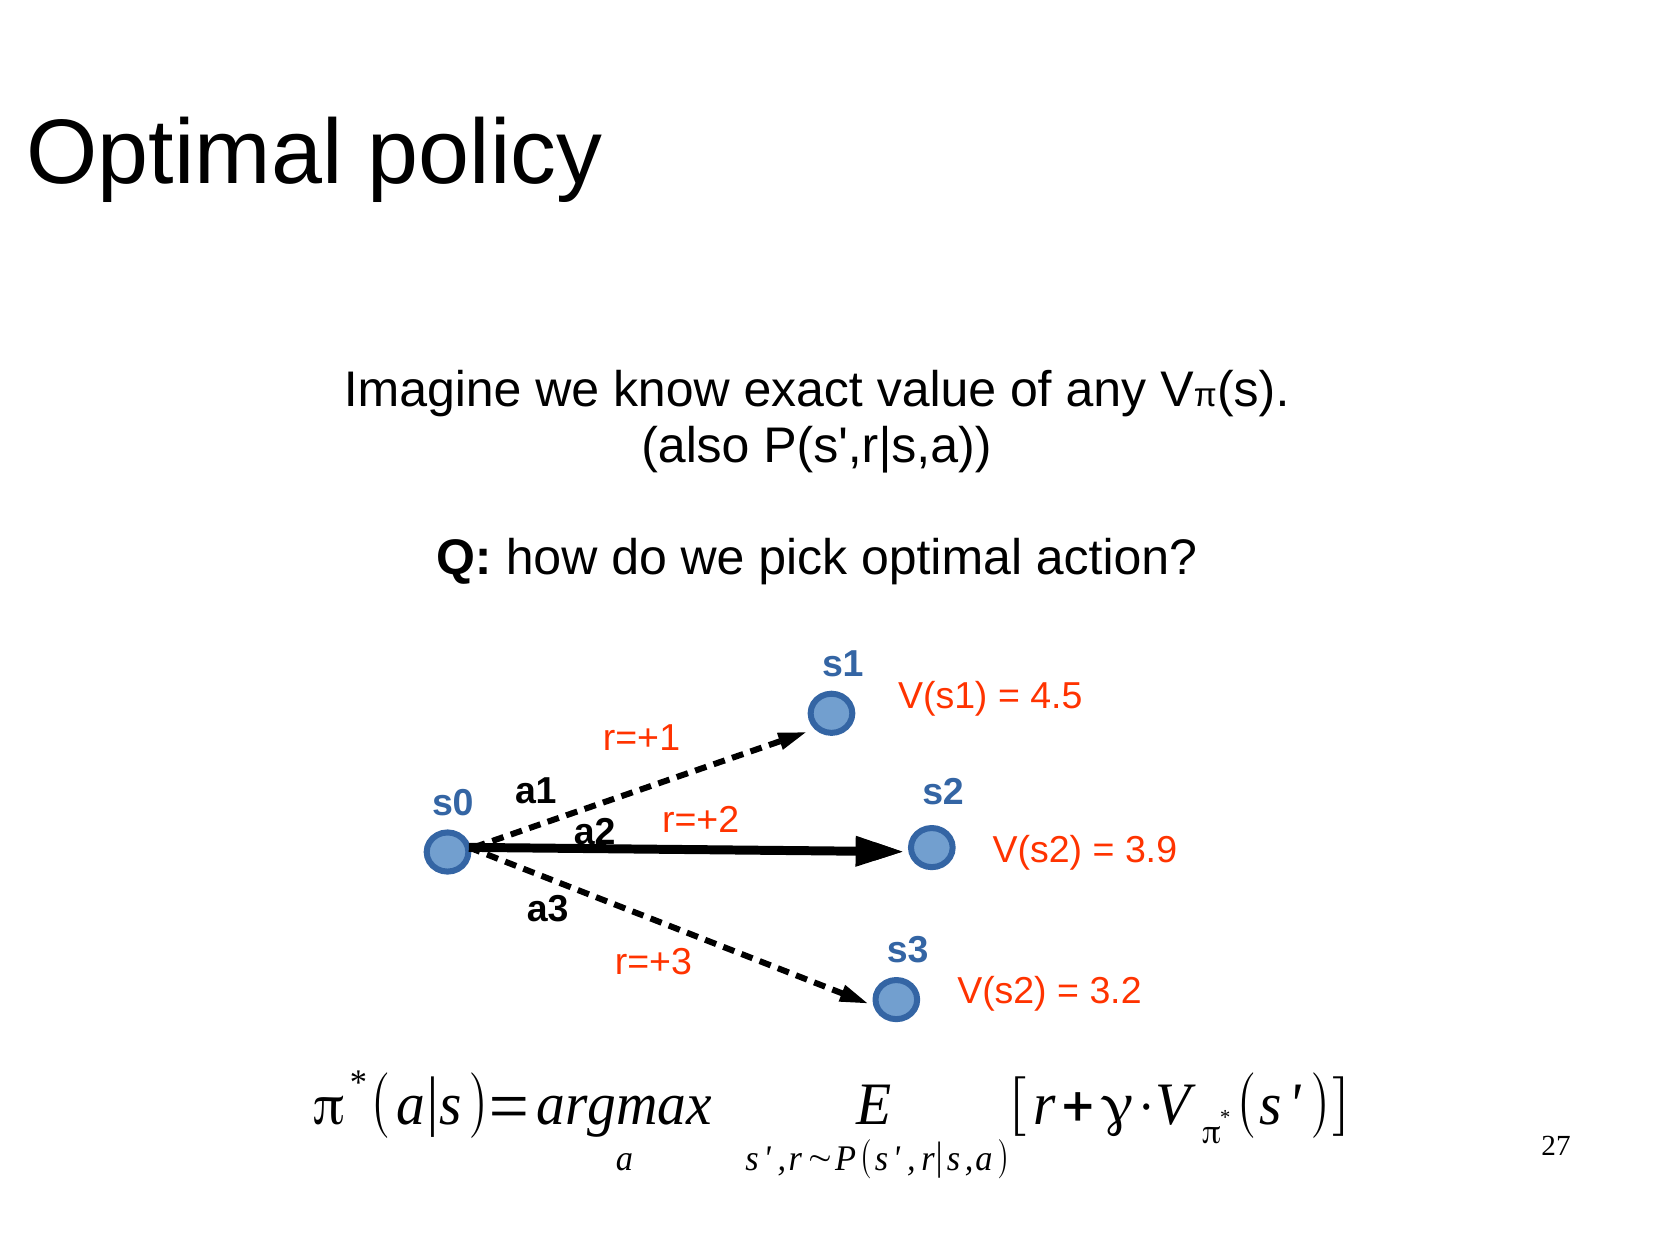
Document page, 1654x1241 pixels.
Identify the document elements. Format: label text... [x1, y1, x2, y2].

text_box a2 [556, 800, 634, 844]
text_box V(s1) = 4.5 [883, 667, 1098, 725]
text_box r=+2 [647, 791, 755, 845]
text_box Imagine we know exact value of any Vπ(s). (also P(s',r|s,a)) Q: how do we pick optimal action? [328, 354, 1305, 595]
text_box Optimal policy [11, 93, 1477, 211]
text_box a1 [497, 758, 575, 822]
text_box s1 [804, 631, 882, 695]
text_box s3 [869, 918, 947, 982]
text_box s2 [904, 760, 982, 824]
text_box [875, 980, 918, 1020]
text_box a3 [509, 876, 587, 940]
text_box [426, 832, 469, 872]
text_box s0 [414, 770, 492, 834]
text_box V(s2) = 3.2 [942, 962, 1157, 1020]
chart [299, 1060, 1361, 1181]
text_box V(s2) = 3.9 [977, 820, 1193, 878]
text_box [810, 693, 853, 733]
text_box [910, 828, 953, 868]
text_box r=+3 [600, 933, 707, 990]
text_box r=+1 [588, 708, 696, 766]
text_box a2 [556, 853, 634, 863]
text_box [34, 418, 1361, 603]
